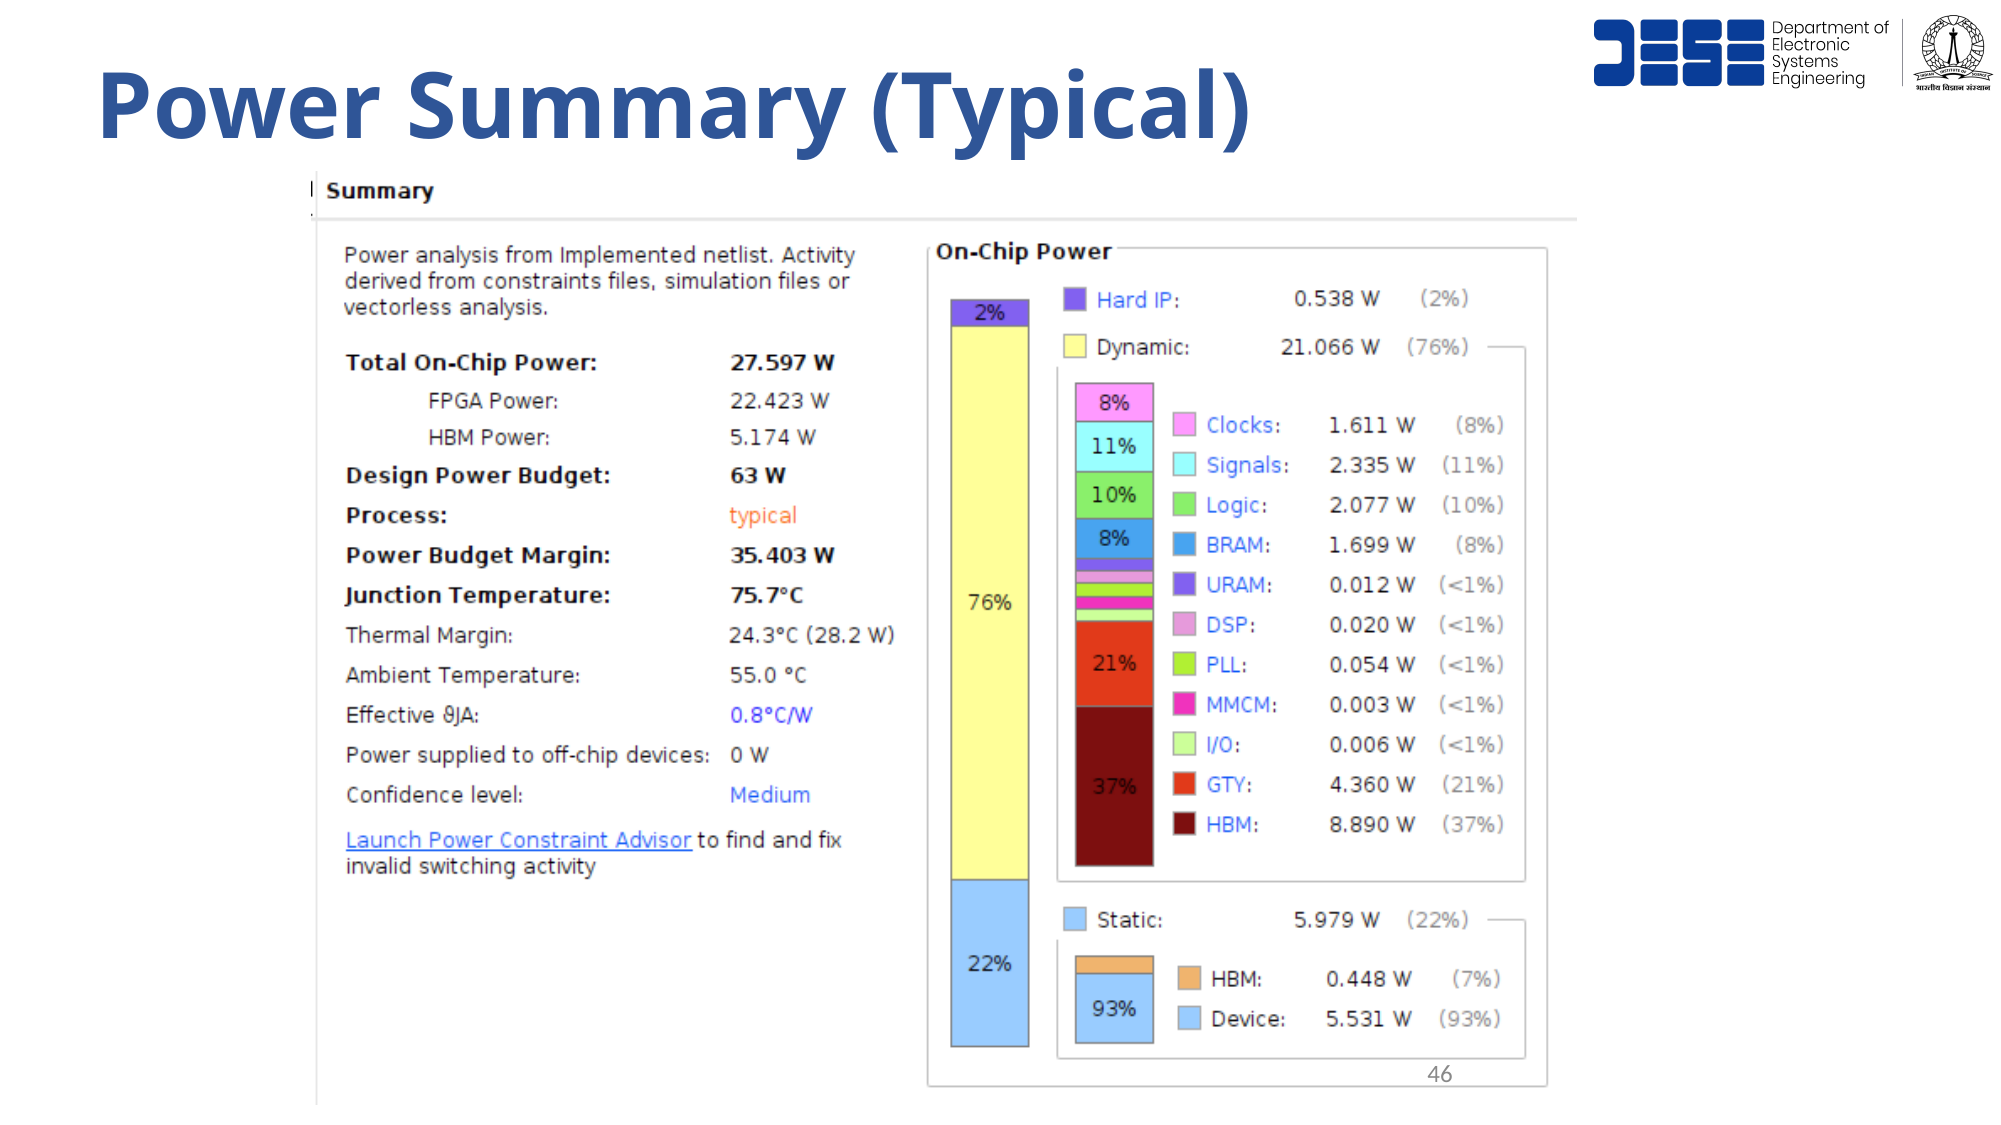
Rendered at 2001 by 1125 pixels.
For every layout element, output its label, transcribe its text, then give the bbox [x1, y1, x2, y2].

title Power Summary (Typical) [80, 0, 1806, 218]
picture [311, 171, 1577, 1105]
text_box [1412, 1042, 1863, 1103]
